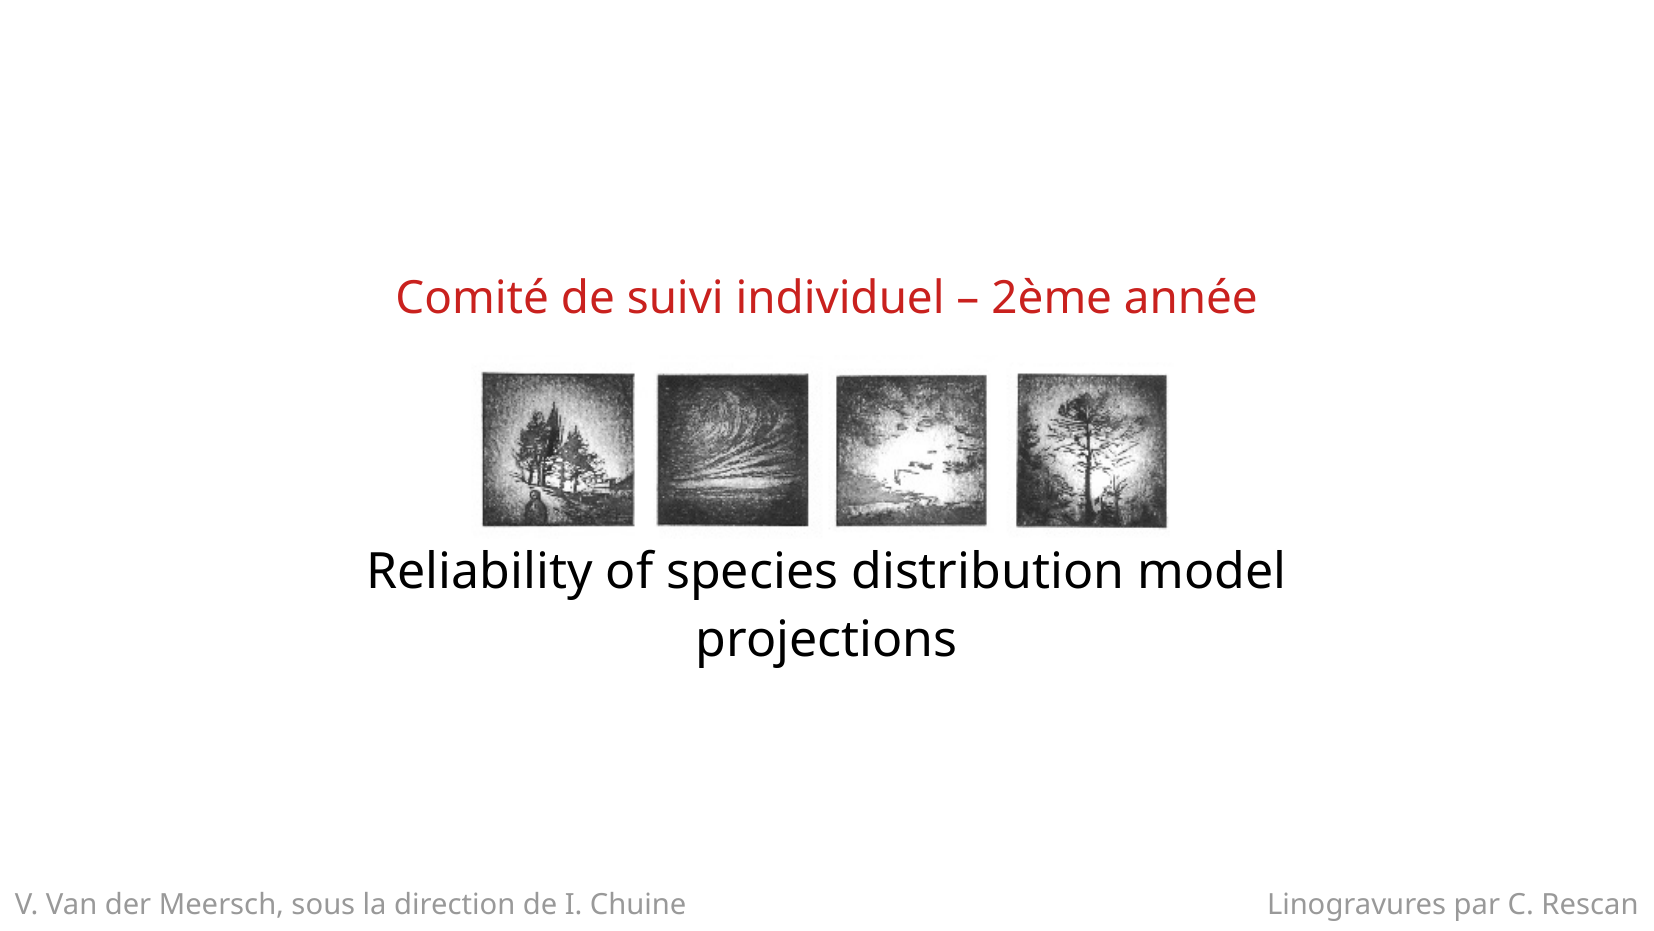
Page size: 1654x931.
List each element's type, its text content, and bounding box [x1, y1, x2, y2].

text_box V. Van der Meersch, sous la direction de I. Chuine [0, 826, 826, 931]
text_box Linogravures par C. Rescan [826, 826, 1654, 931]
text_box Reliability of species distribution model projections [236, 543, 1418, 664]
text_box Comité de suivi individuel – 2ème année [236, 236, 1418, 356]
picture [458, 356, 1195, 539]
